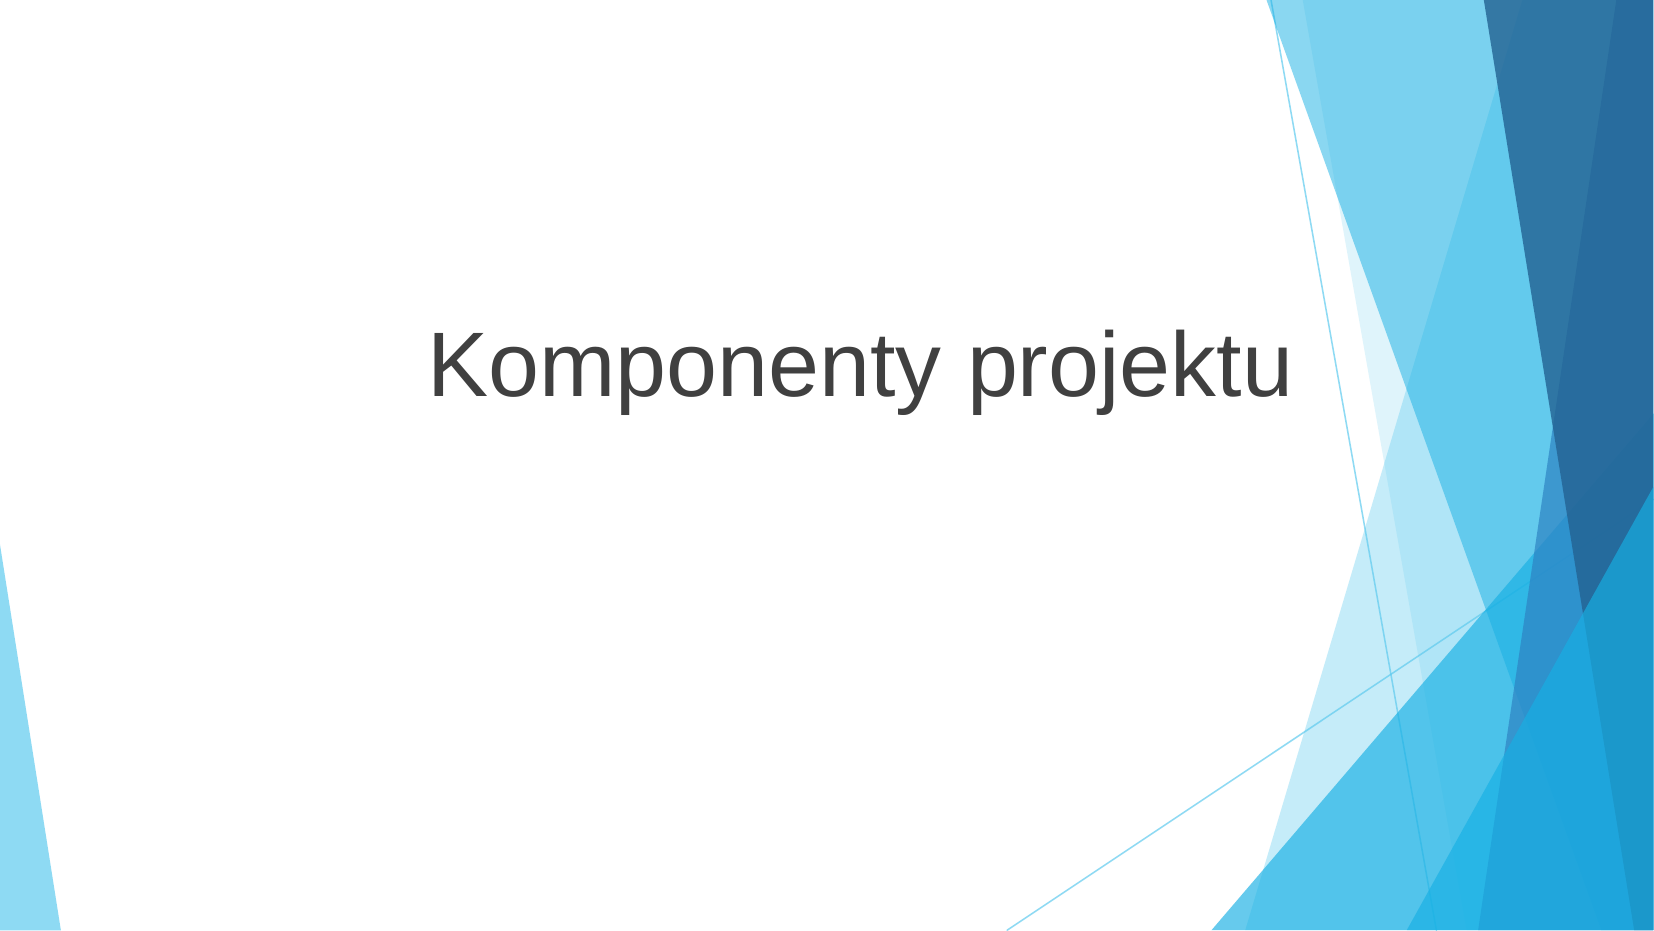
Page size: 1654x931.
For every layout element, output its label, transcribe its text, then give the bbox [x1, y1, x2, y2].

subtitle Komponenty projektu [0, 0, 1654, 721]
